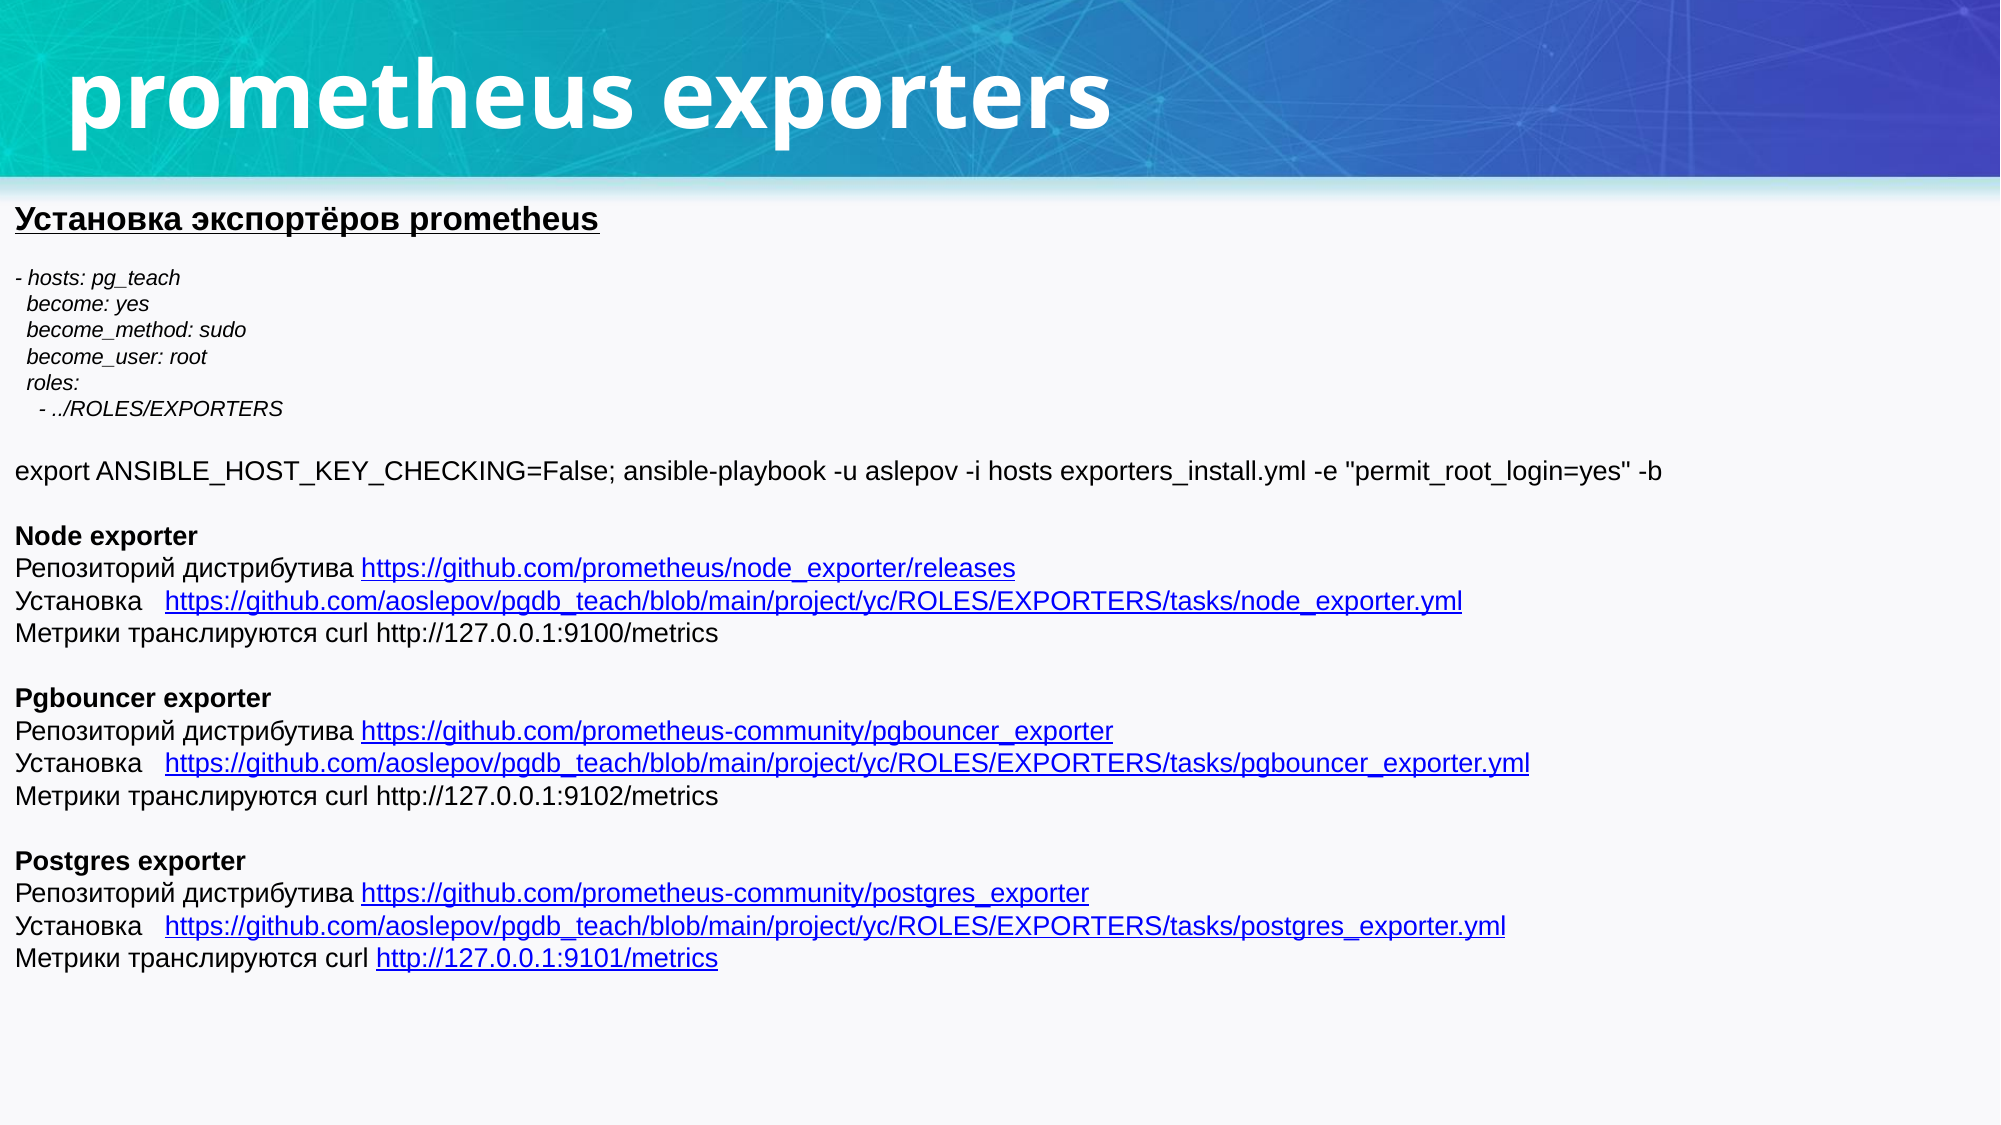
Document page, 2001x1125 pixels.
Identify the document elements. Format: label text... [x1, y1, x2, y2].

picture [0, 0, 2000, 182]
text_box prometheus exporters [86, 87, 106, 118]
text_box prometheus exporters [65, 57, 1882, 139]
text_box prometheus exporters [789, 87, 809, 118]
text_box Установка экспортёров prometheus - hosts: pg_teach become: yes become_method: sudo become_user: root roles: - ../ROLES/EXPORTERS export ANSIBLE_HOST_KEY_CHECKING=False; ansible-playbook -u aslepov -i hosts exporters_install.yml -e "permit_root_login=yes" -b Node exporter Репозиторий дистрибутива https://github.com/prometheus/node_exporter/releases Установка https://github.com/aoslepov/pgdb_teach/blob/main/project/yc/ROLES/EXPORTERS/tasks/node_exporter.yml Метрики транслируются curl http://127.0.0.1:9100/metrics Pgbouncer exporter Репозиторий дистрибутива https://github.com/prometheus-community/pgbouncer_exporter Установка https://github.com/aoslepov/pgdb_teach/blob/main/project/yc/ROLES/EXPORTERS/tasks/pgbouncer_exporter.yml Метрики транслируются curl http://127.0.0.1:9102/metrics Postgres exporter Репозиторий дистрибутива https://github.com/prometheus-community/postgres_exporter Установка https://github.com/aoslepov/pgdb_teach/blob/main/project/yc/ROLES/EXPORTERS/tasks/postgres_exporter.yml Метрики транслируются curl http://127.0.0.1:9101/metrics [0, 182, 2000, 1125]
